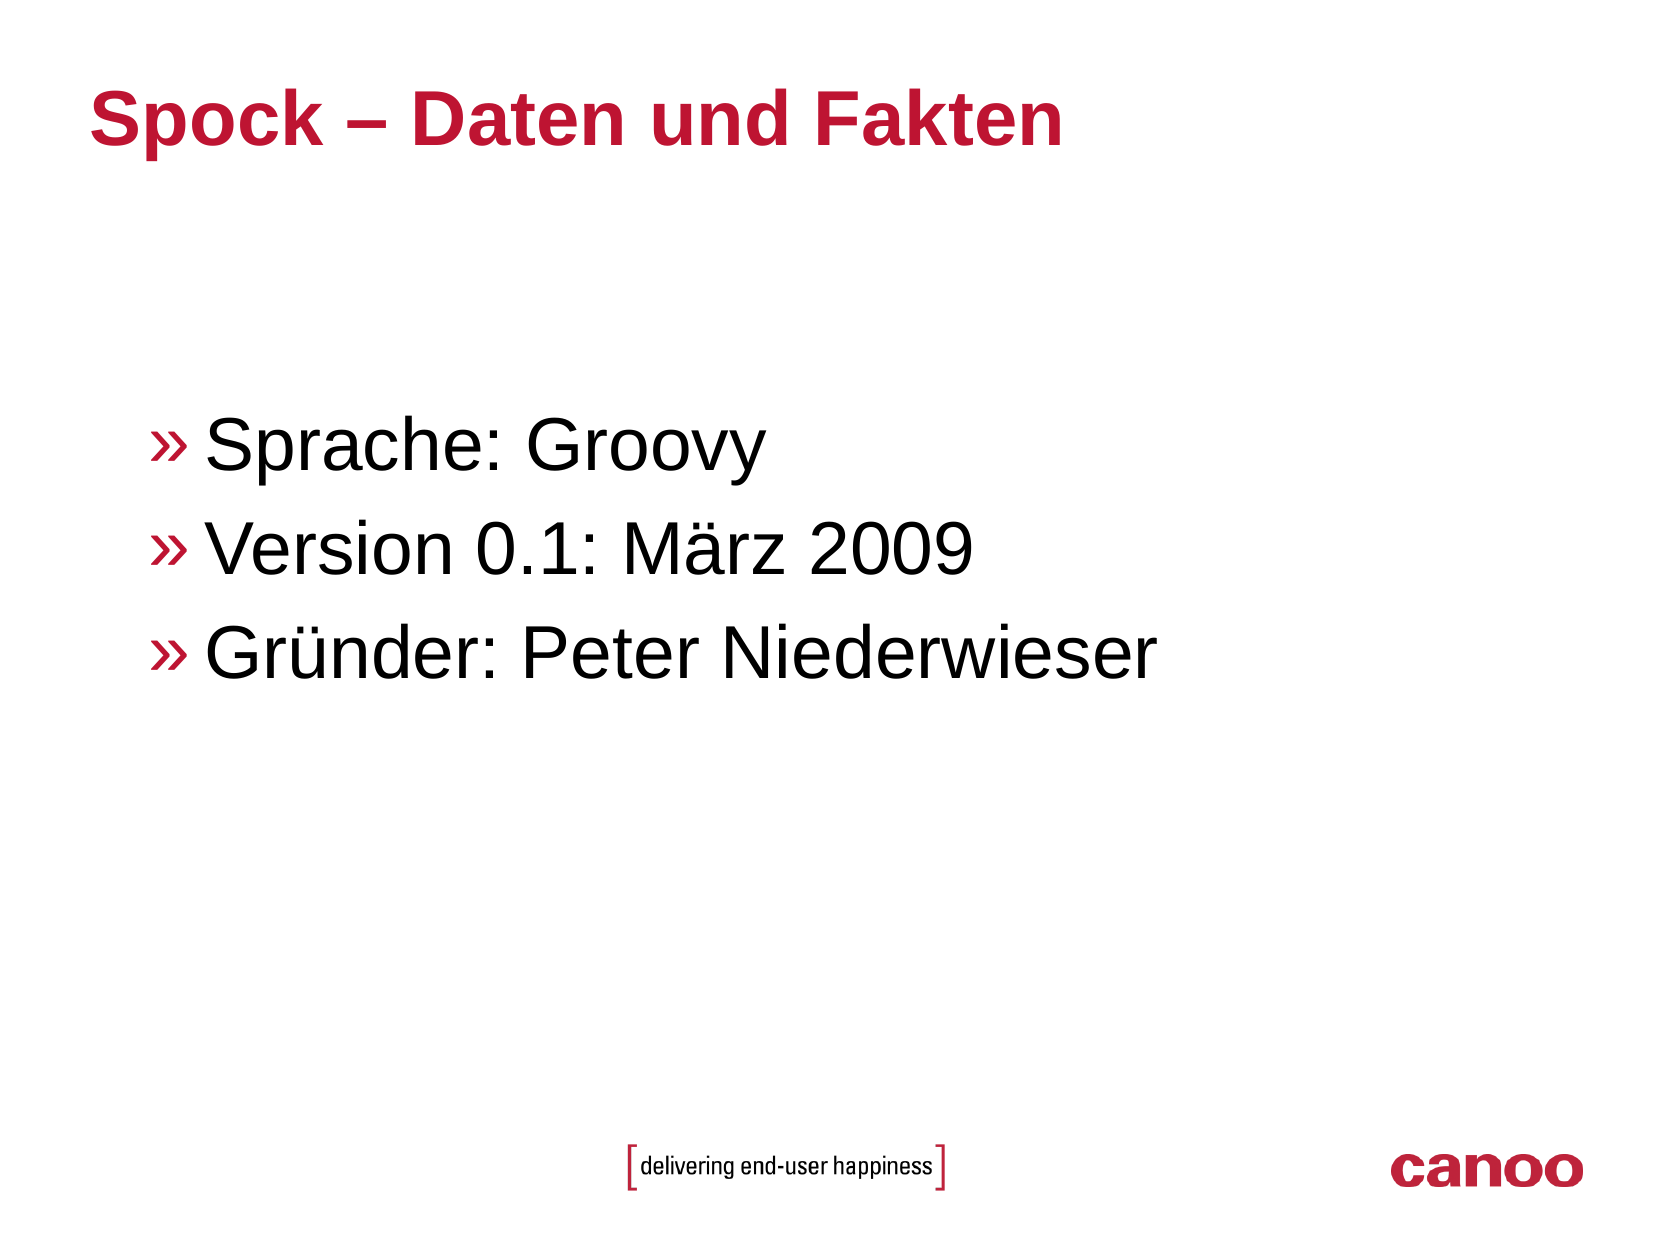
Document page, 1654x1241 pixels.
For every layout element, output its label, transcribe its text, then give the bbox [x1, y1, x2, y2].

picture [1391, 1154, 1583, 1187]
picture [621, 1140, 951, 1194]
list Sprache: Groovy Version 0.1: März 2009 Gründer: Peter Niederwieser [134, 387, 1546, 947]
title Spock – Daten und Fakten [75, 60, 1591, 181]
